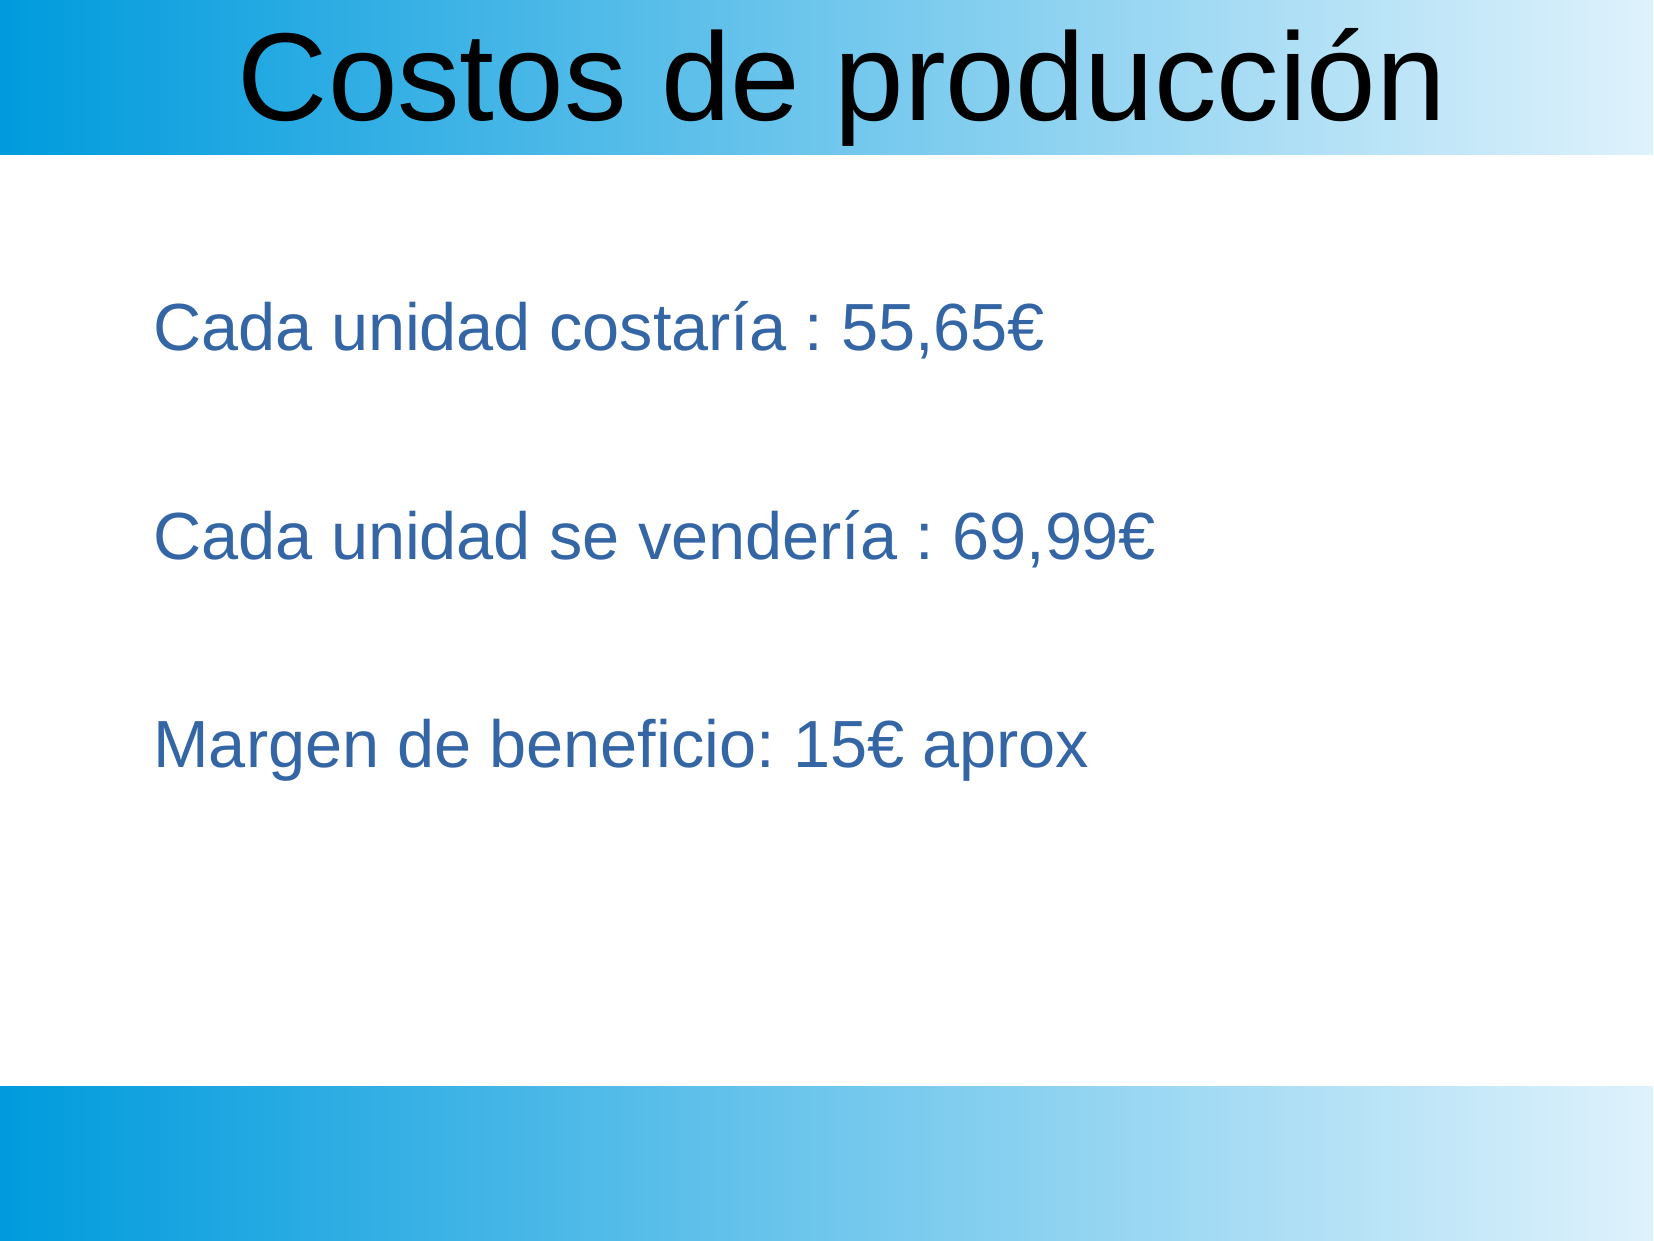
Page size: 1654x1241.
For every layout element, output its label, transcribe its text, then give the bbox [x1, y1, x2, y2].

list Cada unidad costaría : 55,65€ Cada unidad se vendería : 69,99€ Margen de beneficio: 15€ aprox [82, 290, 1571, 1010]
text_box Costos de producción [153, 0, 1462, 155]
